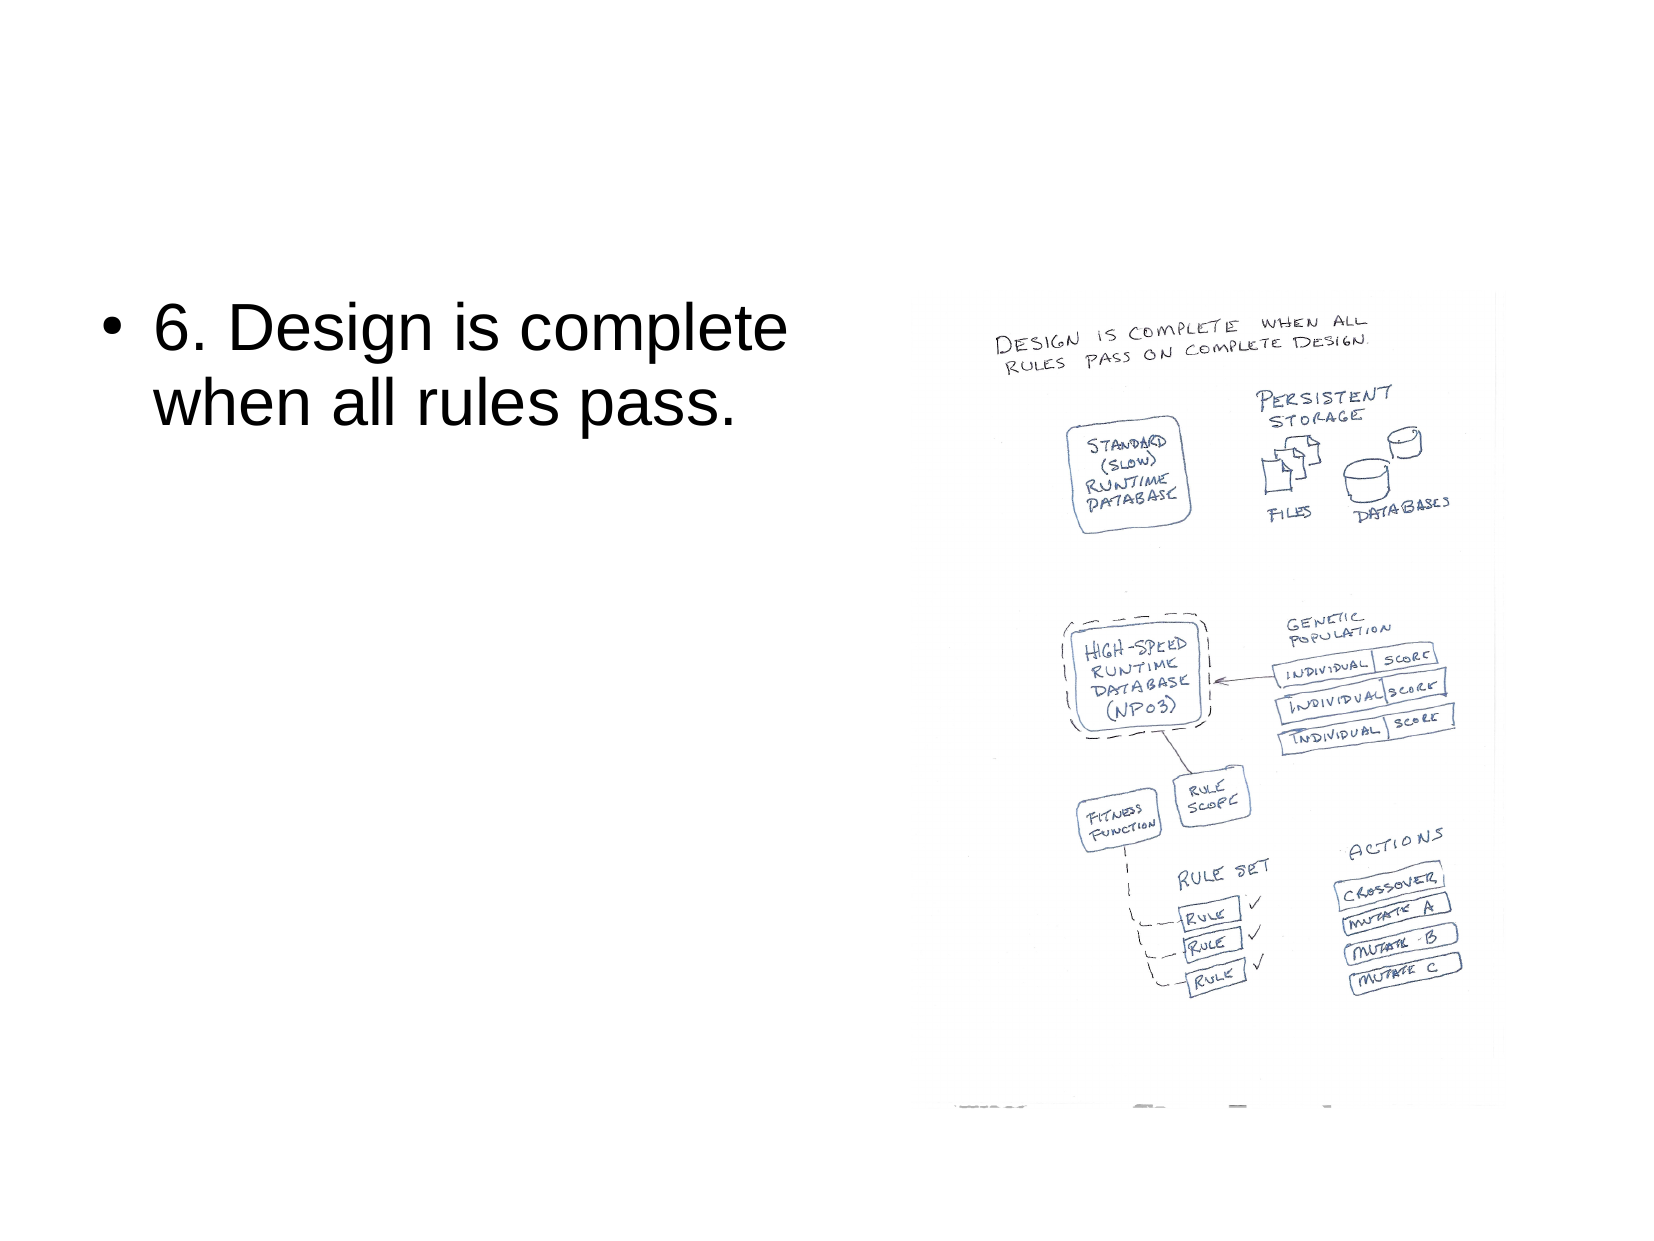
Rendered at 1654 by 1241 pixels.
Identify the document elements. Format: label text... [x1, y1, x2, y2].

picture [911, 290, 1506, 1109]
list 6. Design is complete when all rules pass. [82, 290, 809, 1109]
